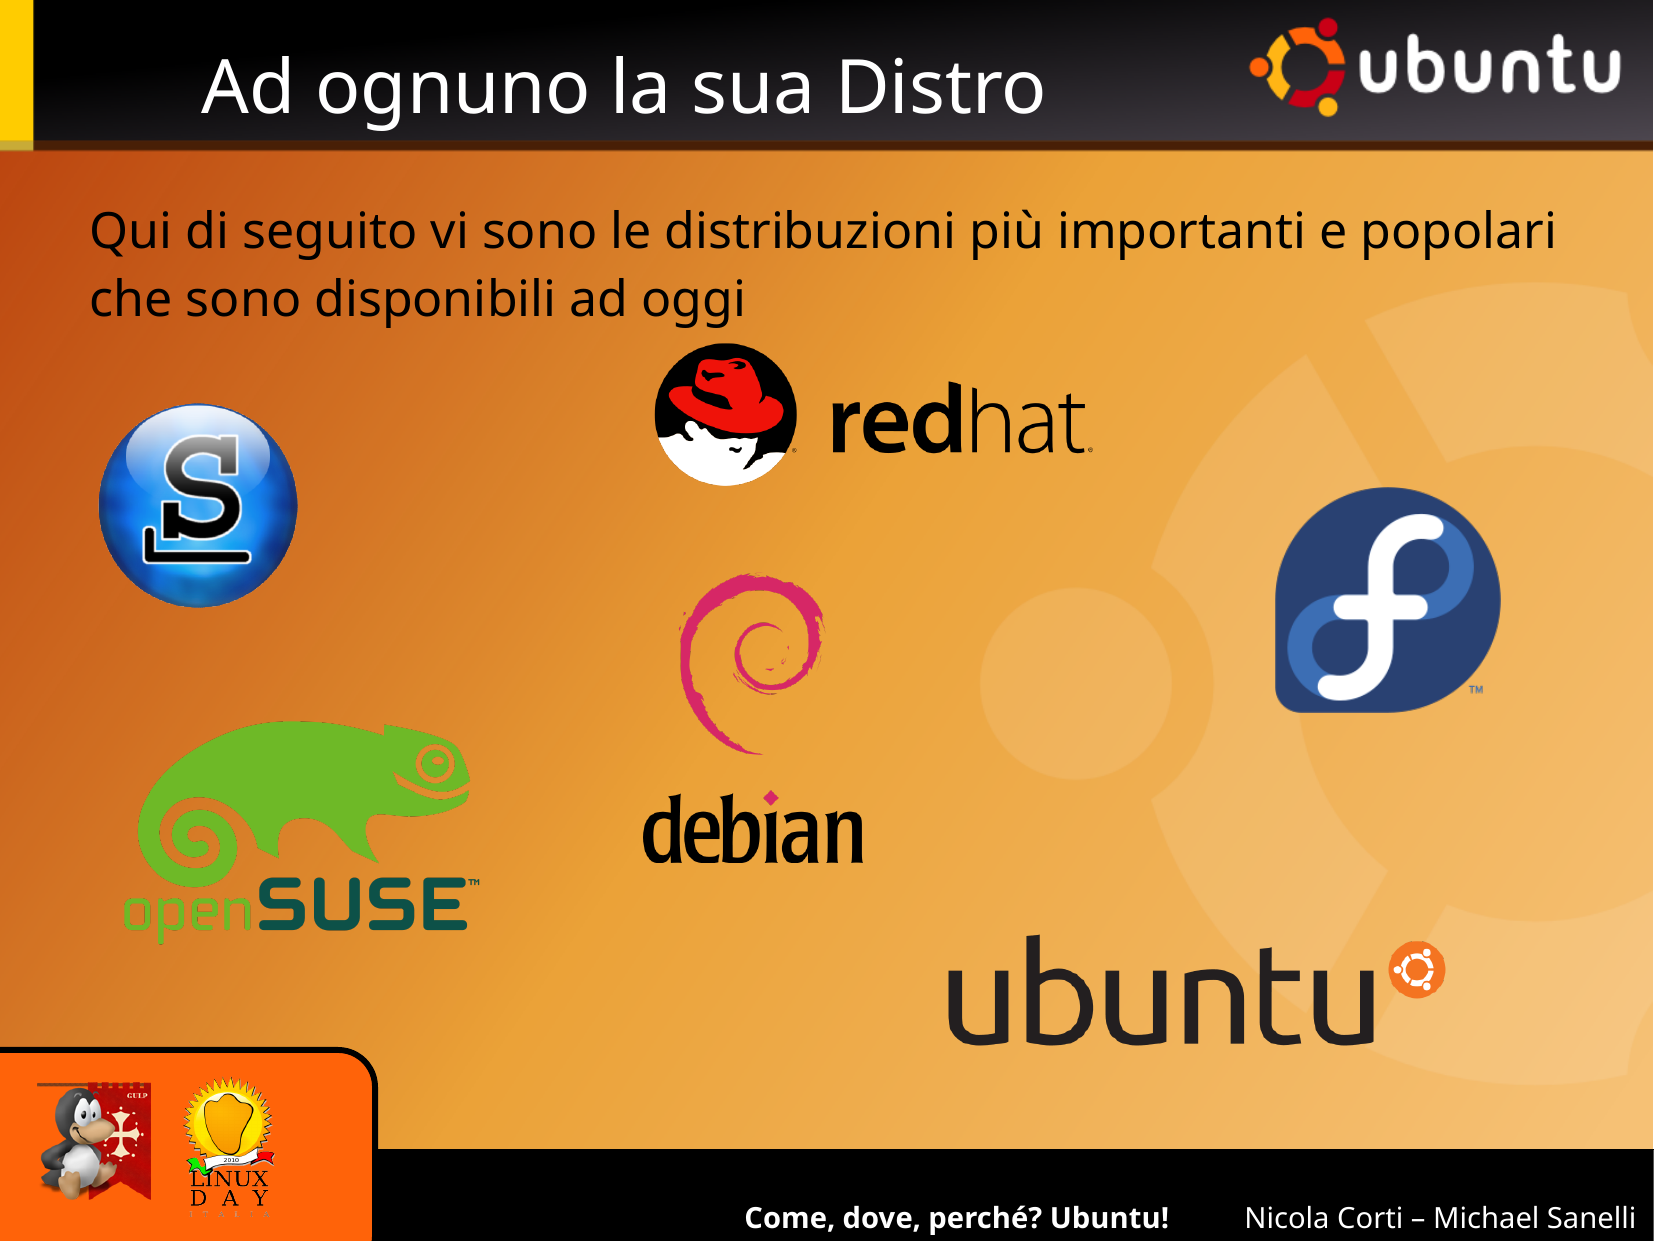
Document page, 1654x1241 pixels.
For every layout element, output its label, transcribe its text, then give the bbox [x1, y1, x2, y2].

picture [0, 0, 1653, 1149]
picture [183, 1076, 275, 1217]
text_box Qui di seguito vi sono le distribuzioni più importanti e popolari che sono disponibili ad oggi [75, 187, 1613, 315]
title Ad ognuno la sua Distro [49, 25, 1201, 143]
picture [37, 1082, 151, 1200]
